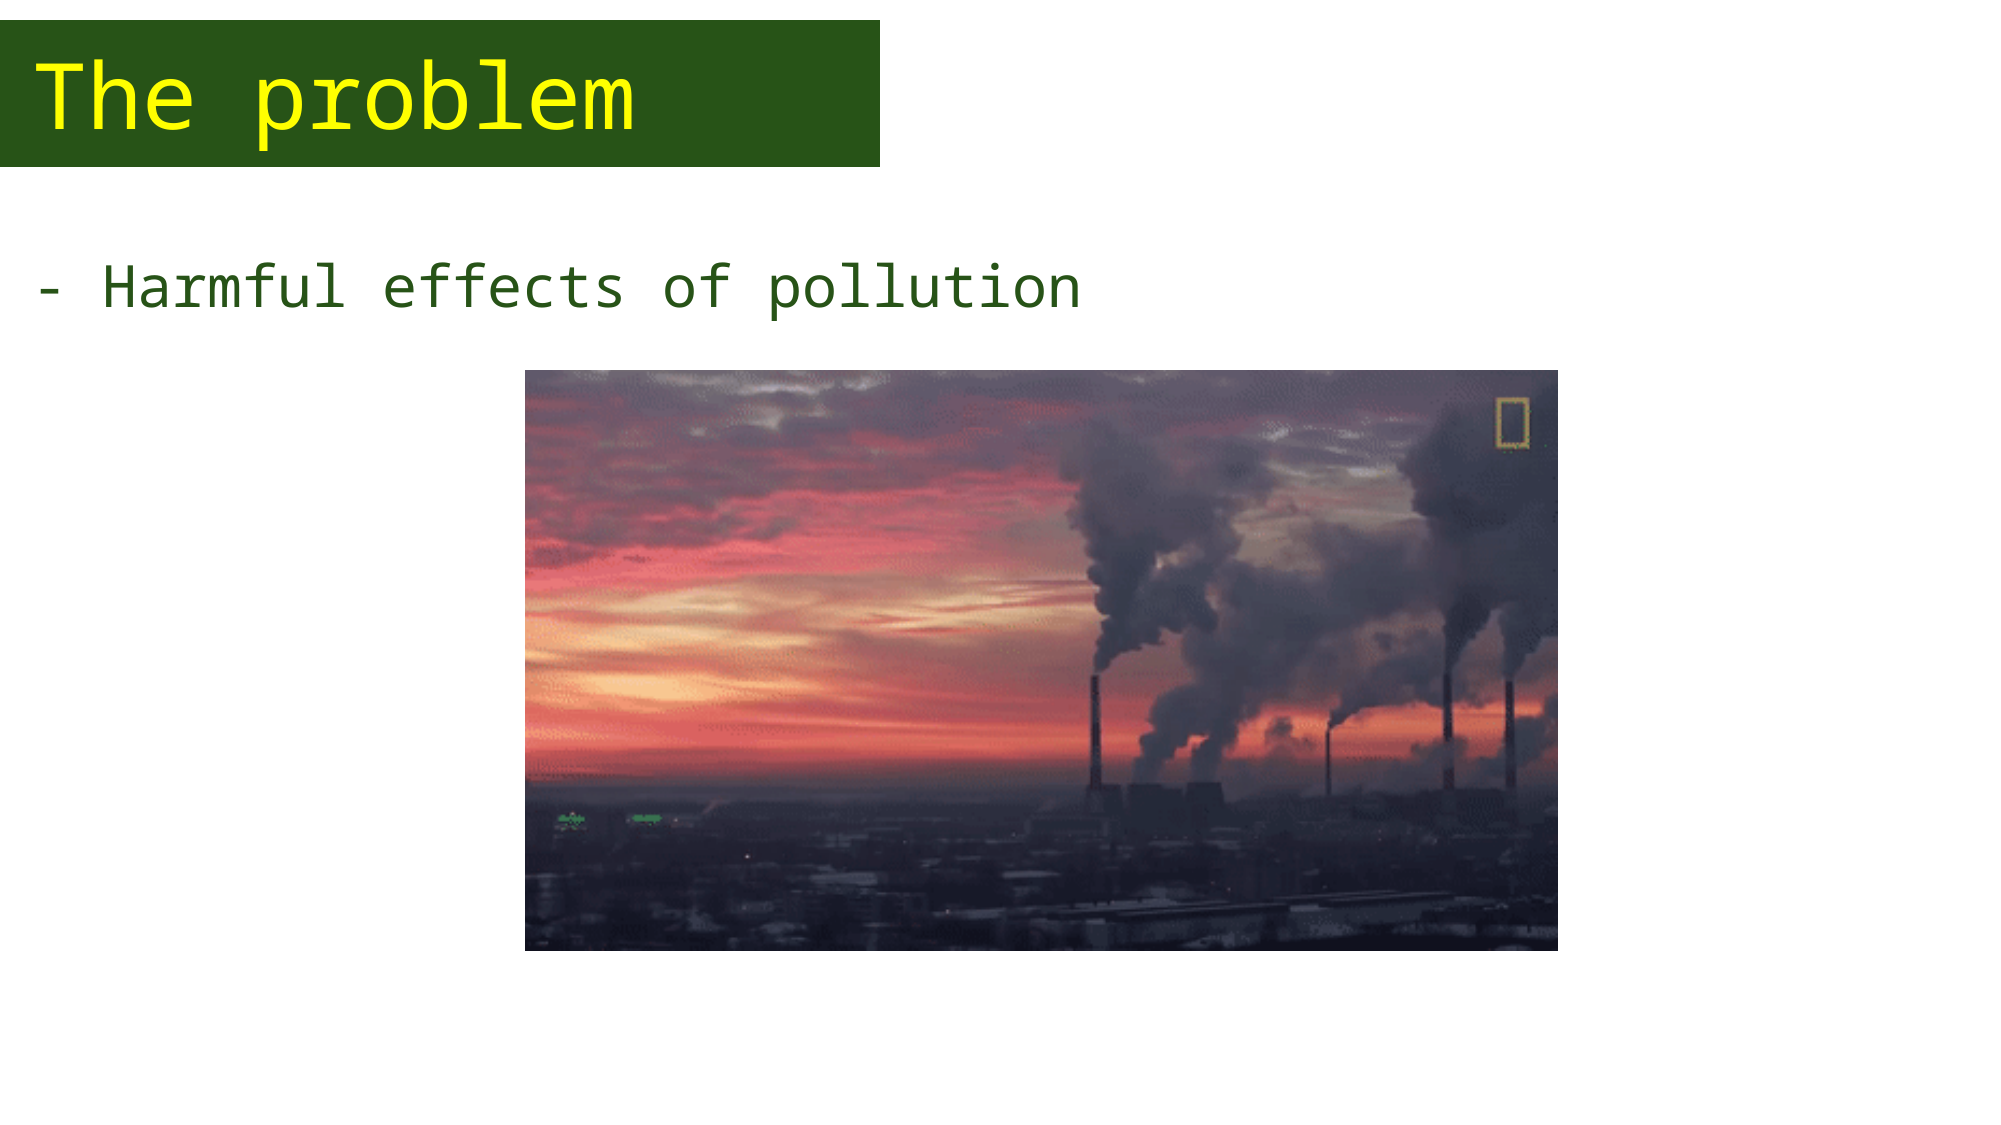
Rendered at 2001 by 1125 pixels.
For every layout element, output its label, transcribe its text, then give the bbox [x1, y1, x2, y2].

text_box The problem [17, 30, 881, 157]
text_box [0, 20, 880, 167]
text_box - Harmful effects of pollution [17, 242, 1955, 328]
picture [525, 370, 1558, 951]
